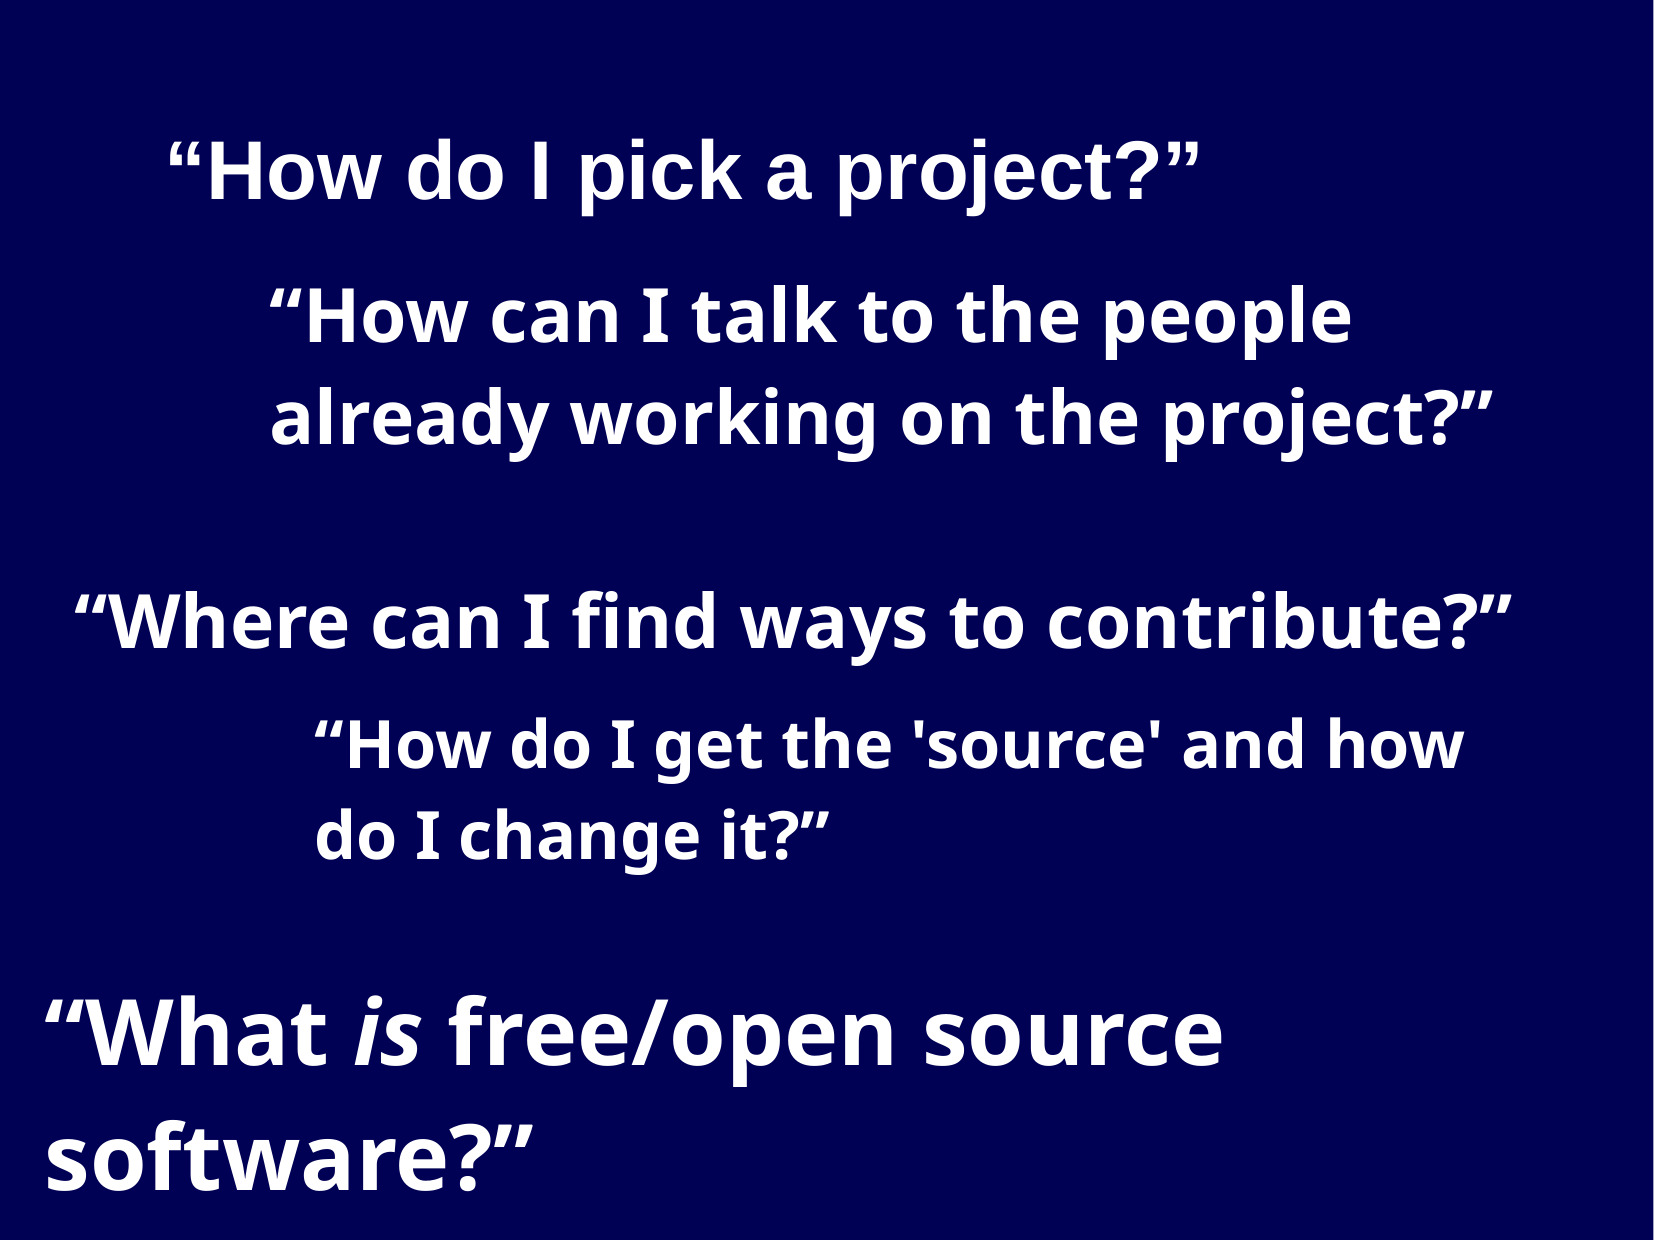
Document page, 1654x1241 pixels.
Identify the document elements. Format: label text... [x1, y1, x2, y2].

text_box “How do I get the 'source' and how do I change it?” [299, 690, 1560, 946]
text_box “What is free/open source software?” [30, 960, 1621, 1216]
text_box “Where can I find ways to contribute?” [60, 560, 1561, 661]
text_box “How do I pick a project?” [149, 117, 1335, 225]
text_box “How can I talk to the people already working on the project?” [255, 255, 1636, 508]
